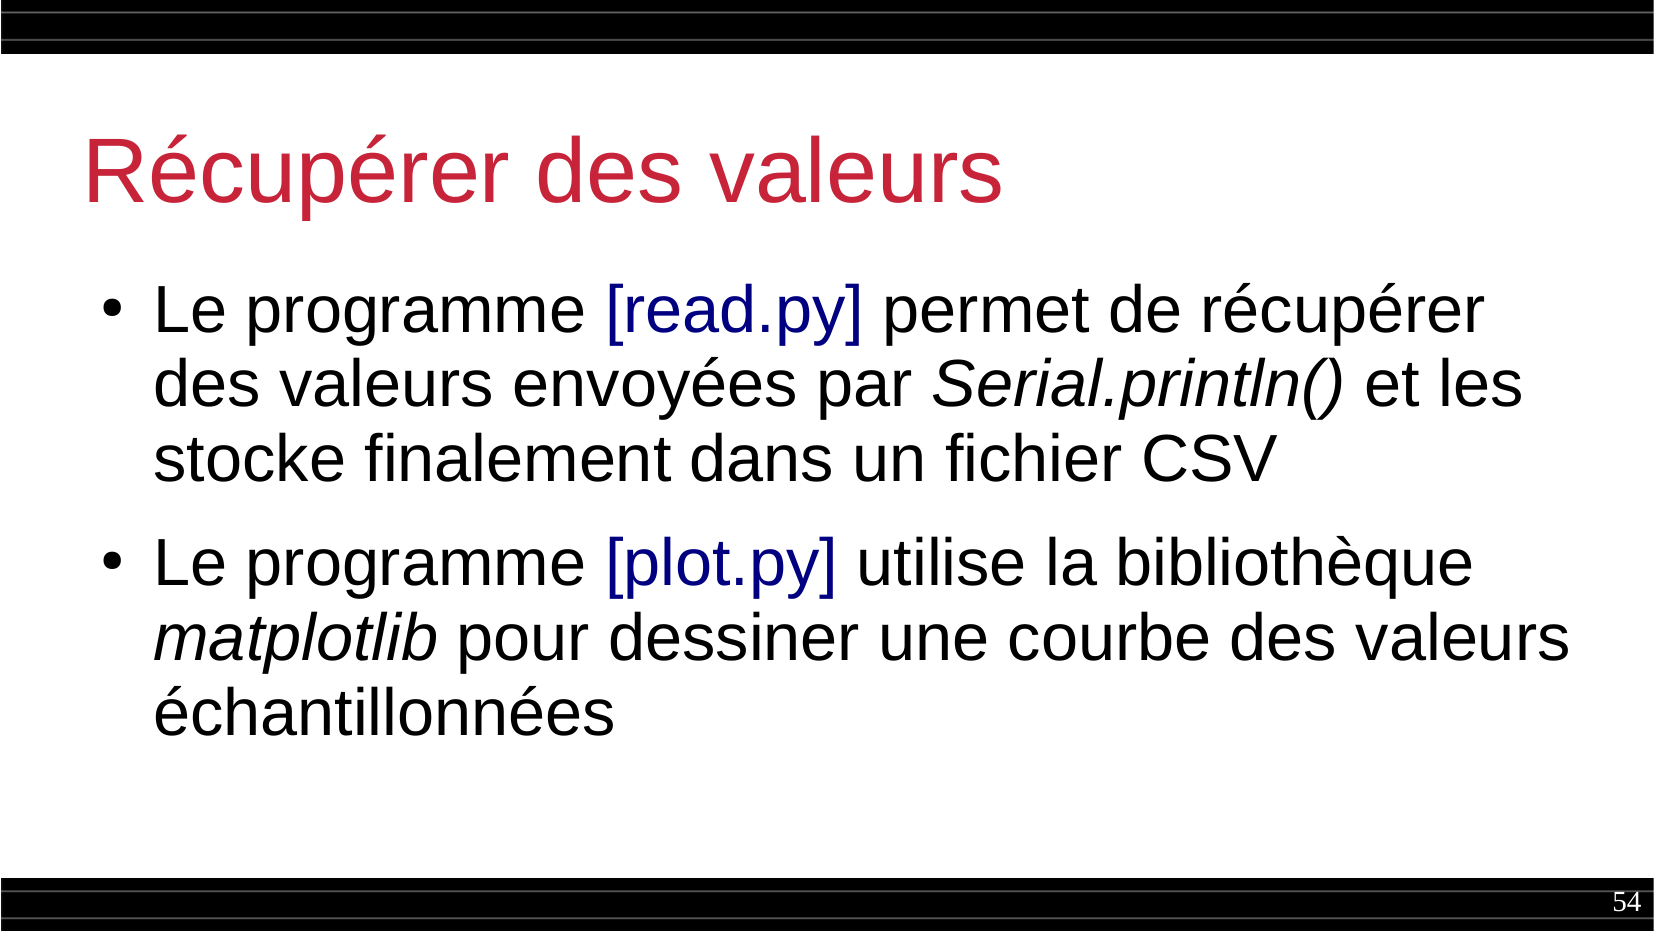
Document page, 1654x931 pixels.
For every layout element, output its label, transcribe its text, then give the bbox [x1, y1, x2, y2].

picture [1, 0, 1654, 54]
title Récupérer des valeurs [82, 92, 1571, 249]
list Le programme [read.py] permet de récupérer des valeurs envoyées par Serial.println() et les stocke finalement dans un fichier CSV Le programme [plot.py] utilise la bibliothèque matplotlib pour dessiner une courbe des valeurs échantillonnées [82, 271, 1595, 839]
picture [1, 878, 1654, 931]
